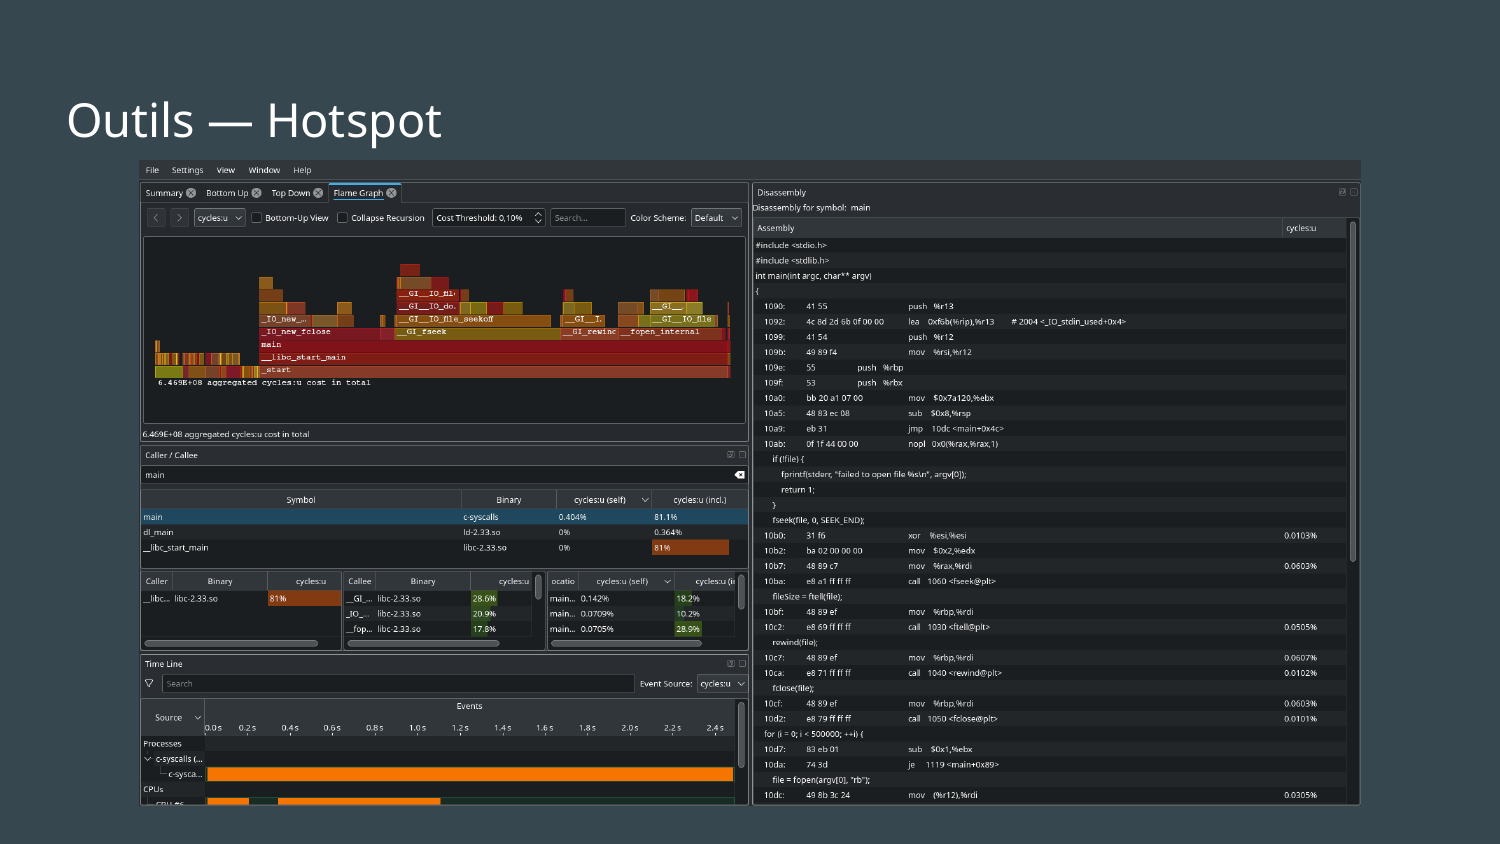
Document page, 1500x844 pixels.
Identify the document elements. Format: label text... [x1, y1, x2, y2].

picture [139, 160, 1361, 807]
title Outils — Hotspot [51, 72, 1449, 167]
